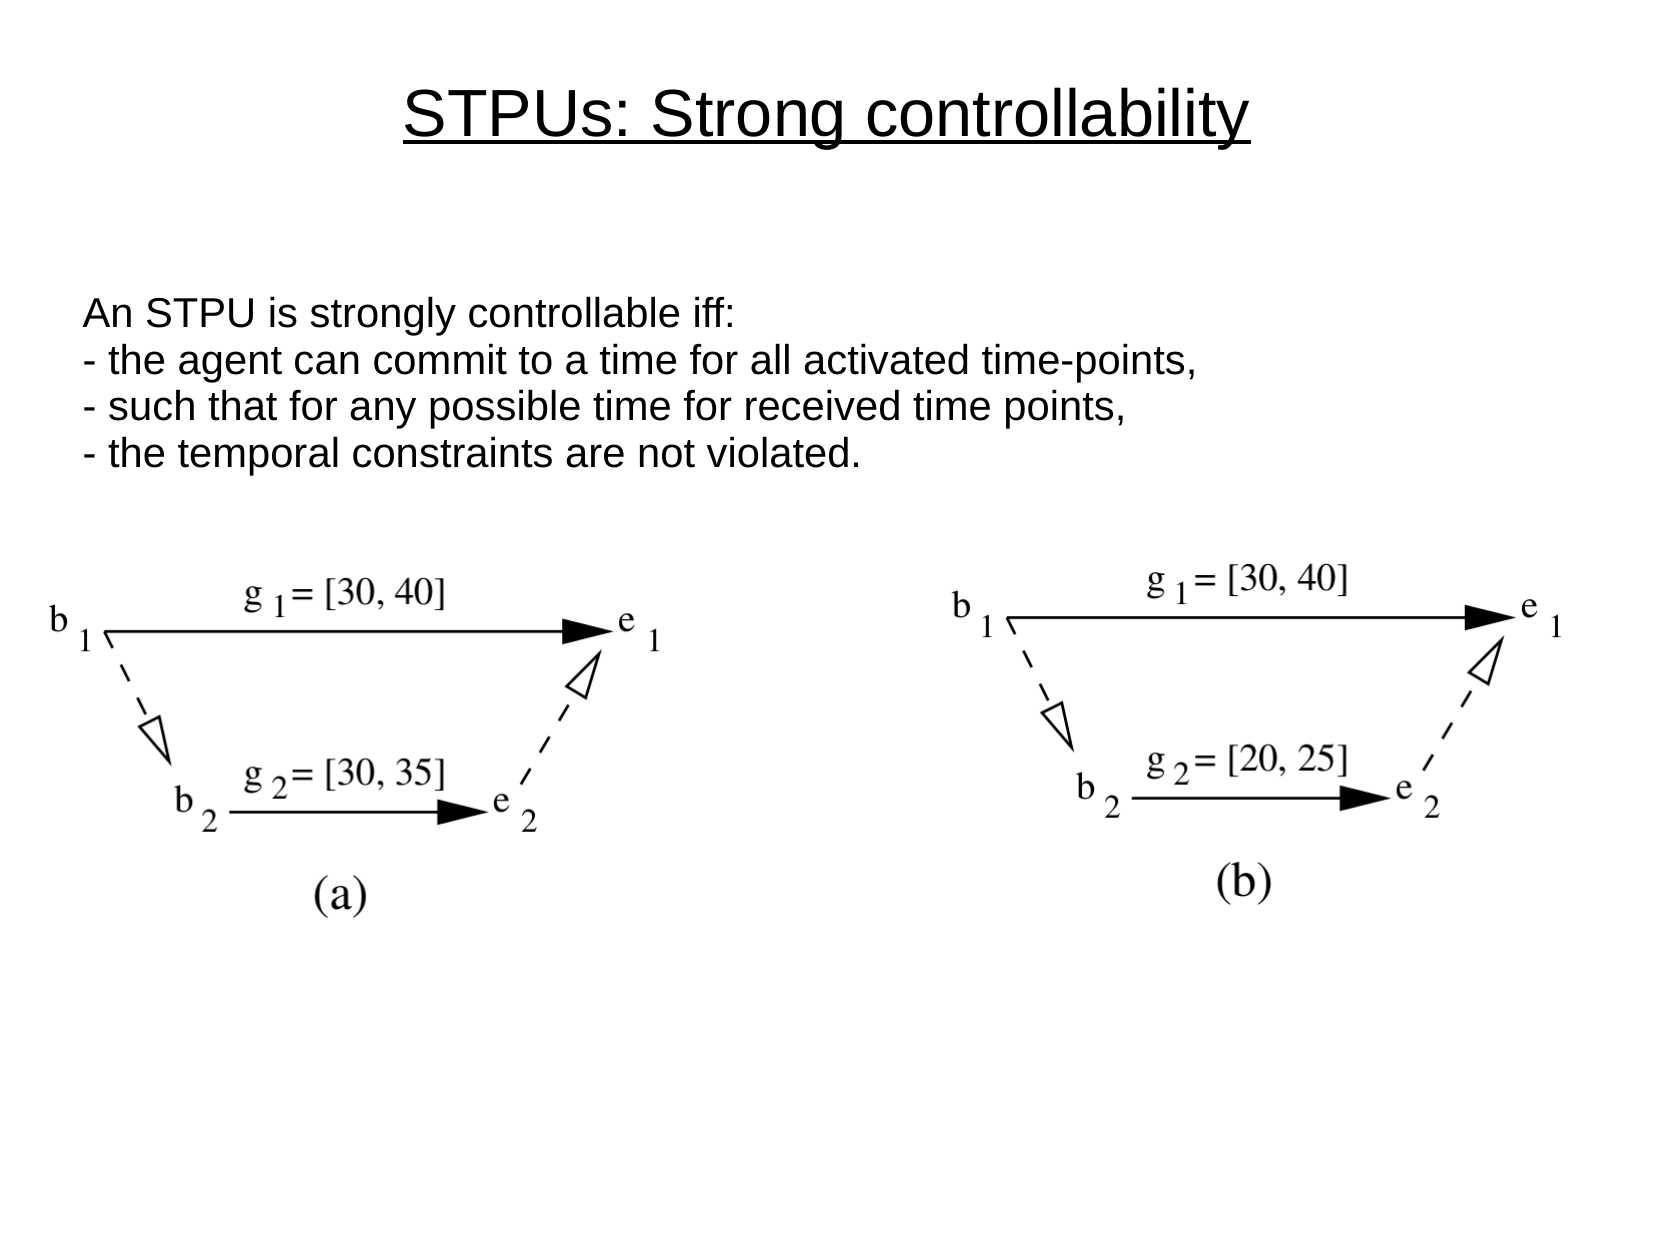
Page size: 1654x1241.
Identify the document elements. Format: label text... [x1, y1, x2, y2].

picture [43, 555, 1571, 928]
title STPUs: Strong controllability [82, 49, 1571, 178]
subtitle An STPU is strongly controllable iff: - the agent can commit to a time for all activated time-points, - such that for any possible time for received time points, - the temporal constraints are not violated. [82, 290, 1536, 544]
